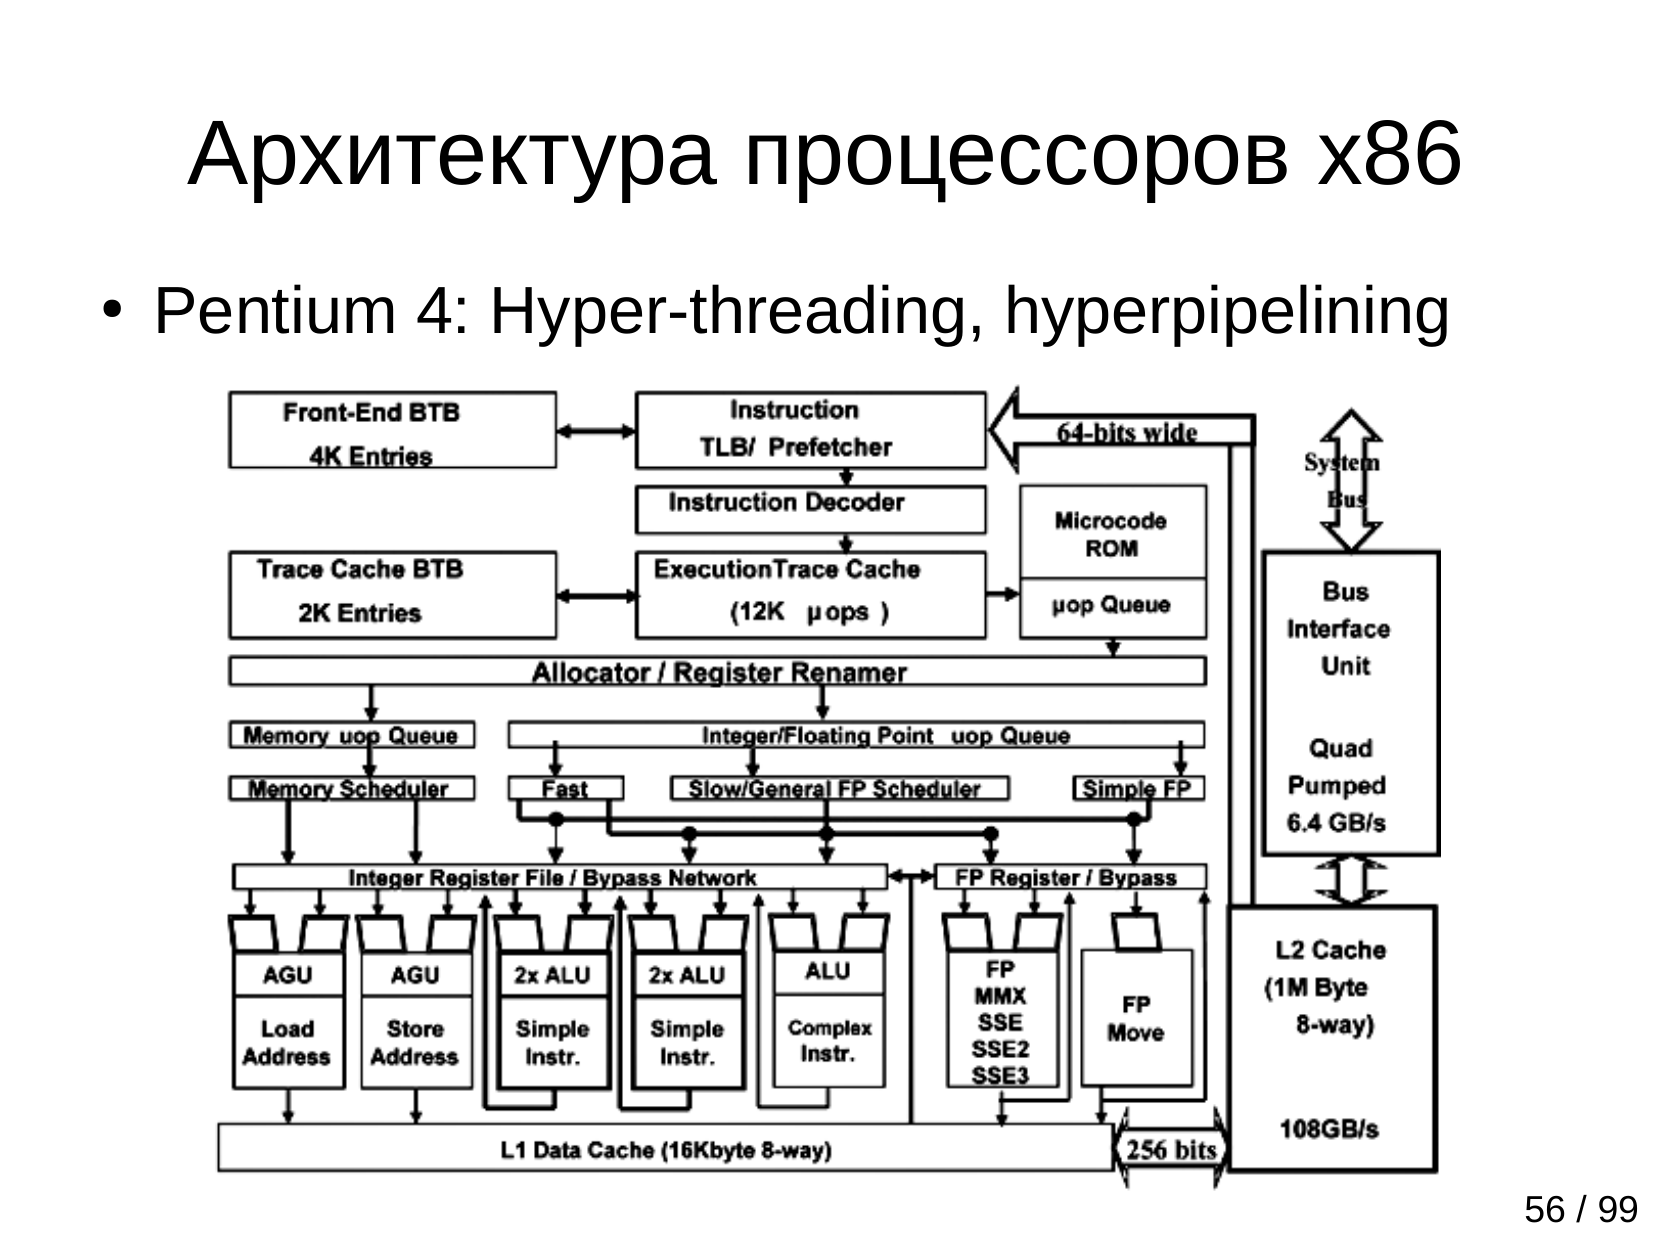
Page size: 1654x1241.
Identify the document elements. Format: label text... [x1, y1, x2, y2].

title Архитектура процессоров x86 [82, 49, 1571, 257]
text_box <number> / 99 [1380, 1181, 1654, 1238]
picture [214, 377, 1441, 1193]
list Pentium 4: Hyper-threading, hyperpipelining [82, 272, 1571, 993]
